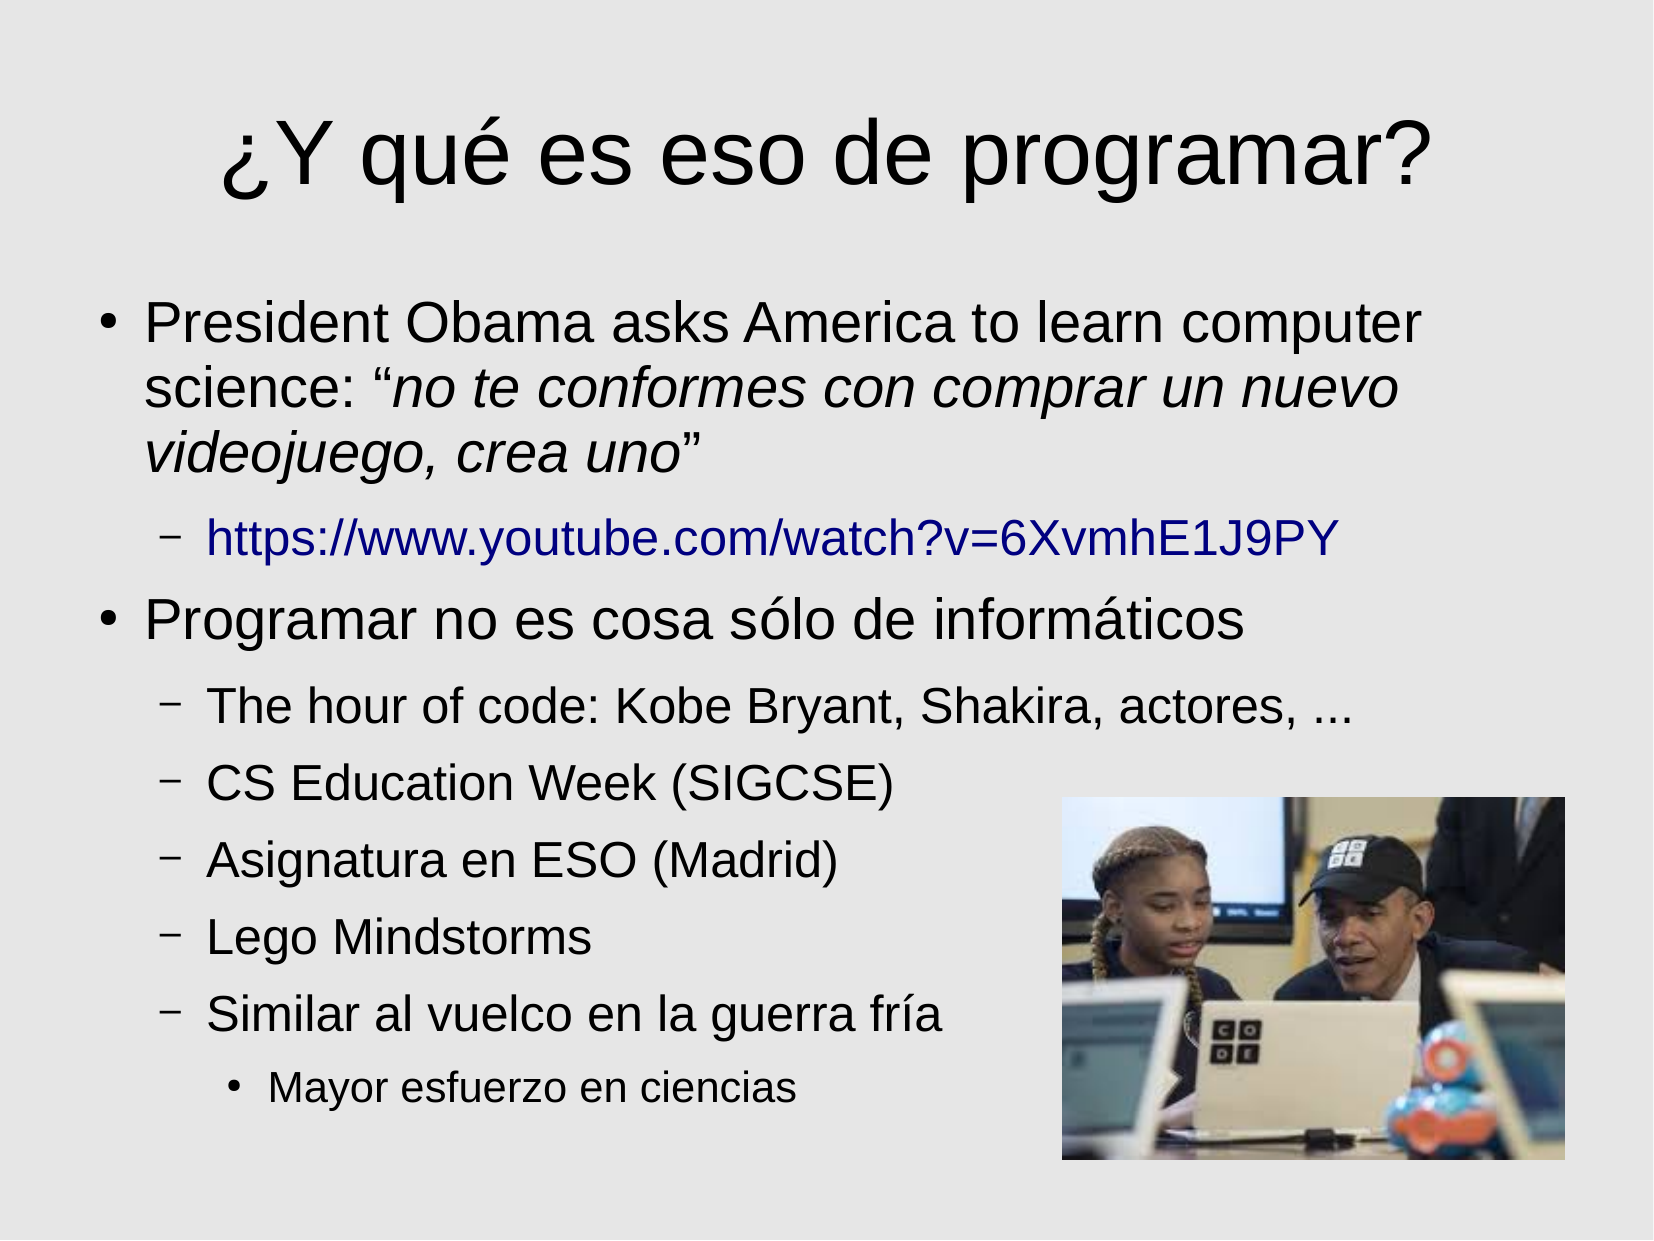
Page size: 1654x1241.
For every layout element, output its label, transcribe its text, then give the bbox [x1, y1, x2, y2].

picture [1062, 797, 1565, 1160]
title ¿Y qué es eso de programar? [82, 49, 1571, 257]
list President Obama asks America to learn computer science: “no te conformes con comprar un nuevo videojuego, crea uno” https://www.youtube.com/watch?v=6XvmhE1J9PY Programar no es cosa sólo de informáticos The hour of code: Kobe Bryant, Shakira, actores, ... CS Education Week (SIGCSE) Asignatura en ESO (Madrid) Lego Mindstorms Similar al vuelco en la guerra fría Mayor esfuerzo en ciencias [82, 290, 1571, 1123]
